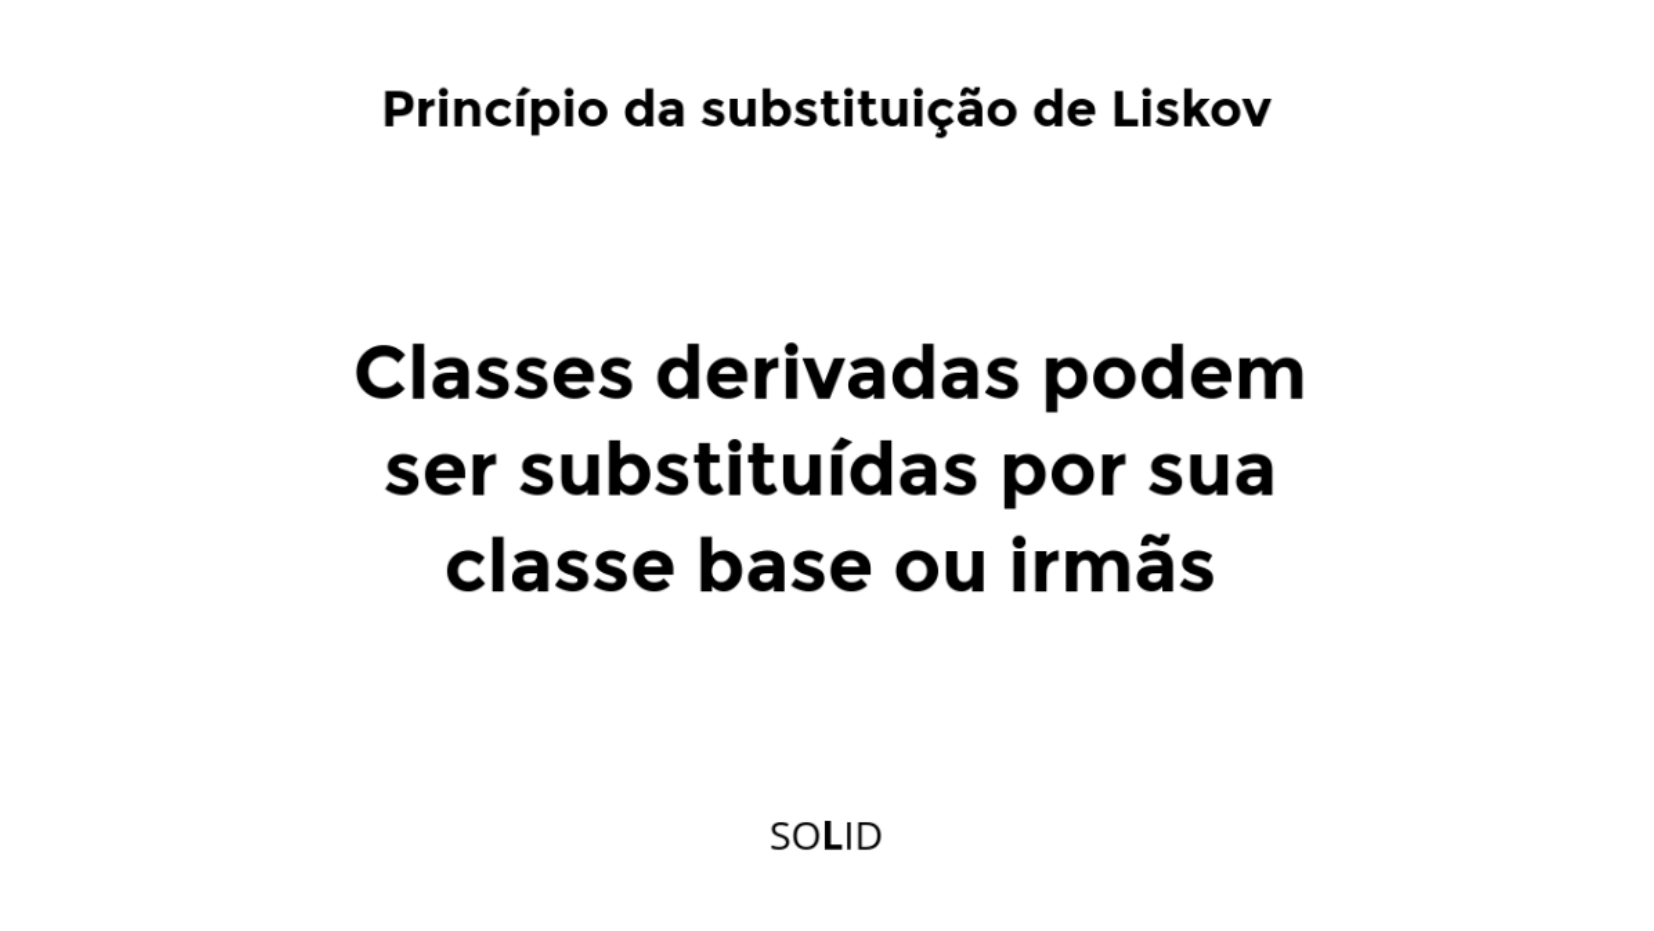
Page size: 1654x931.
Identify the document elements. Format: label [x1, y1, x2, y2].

picture [240, 0, 1417, 930]
